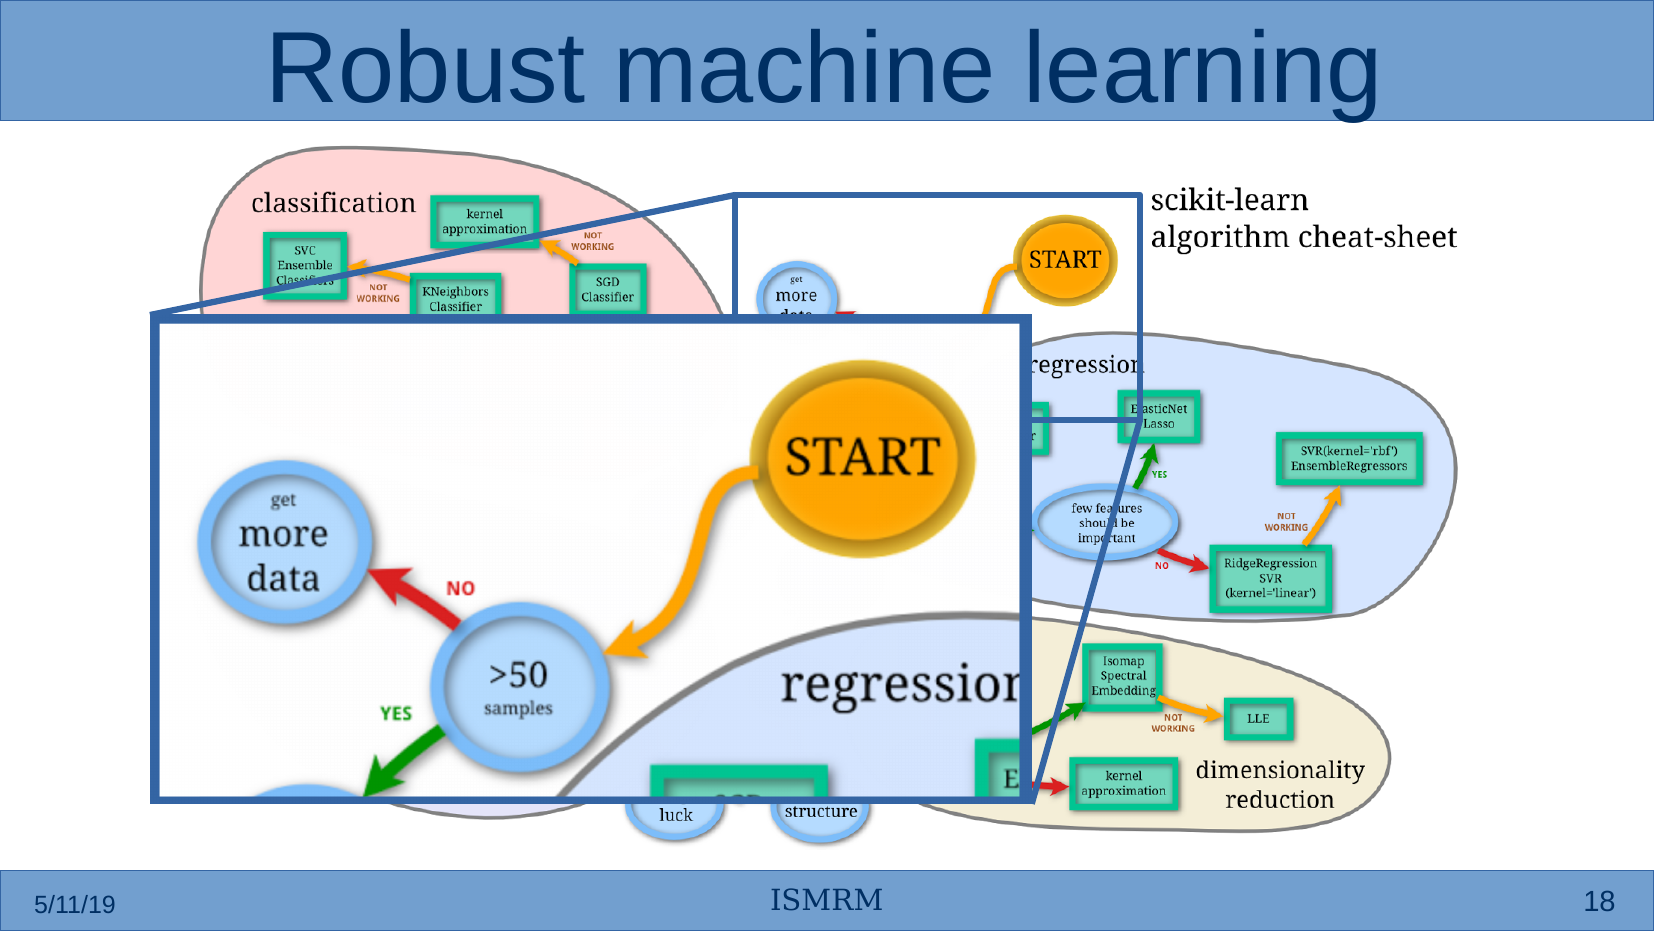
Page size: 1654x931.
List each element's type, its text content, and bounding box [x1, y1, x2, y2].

picture [150, 134, 1471, 856]
title Robust machine learning [0, 15, 1651, 121]
